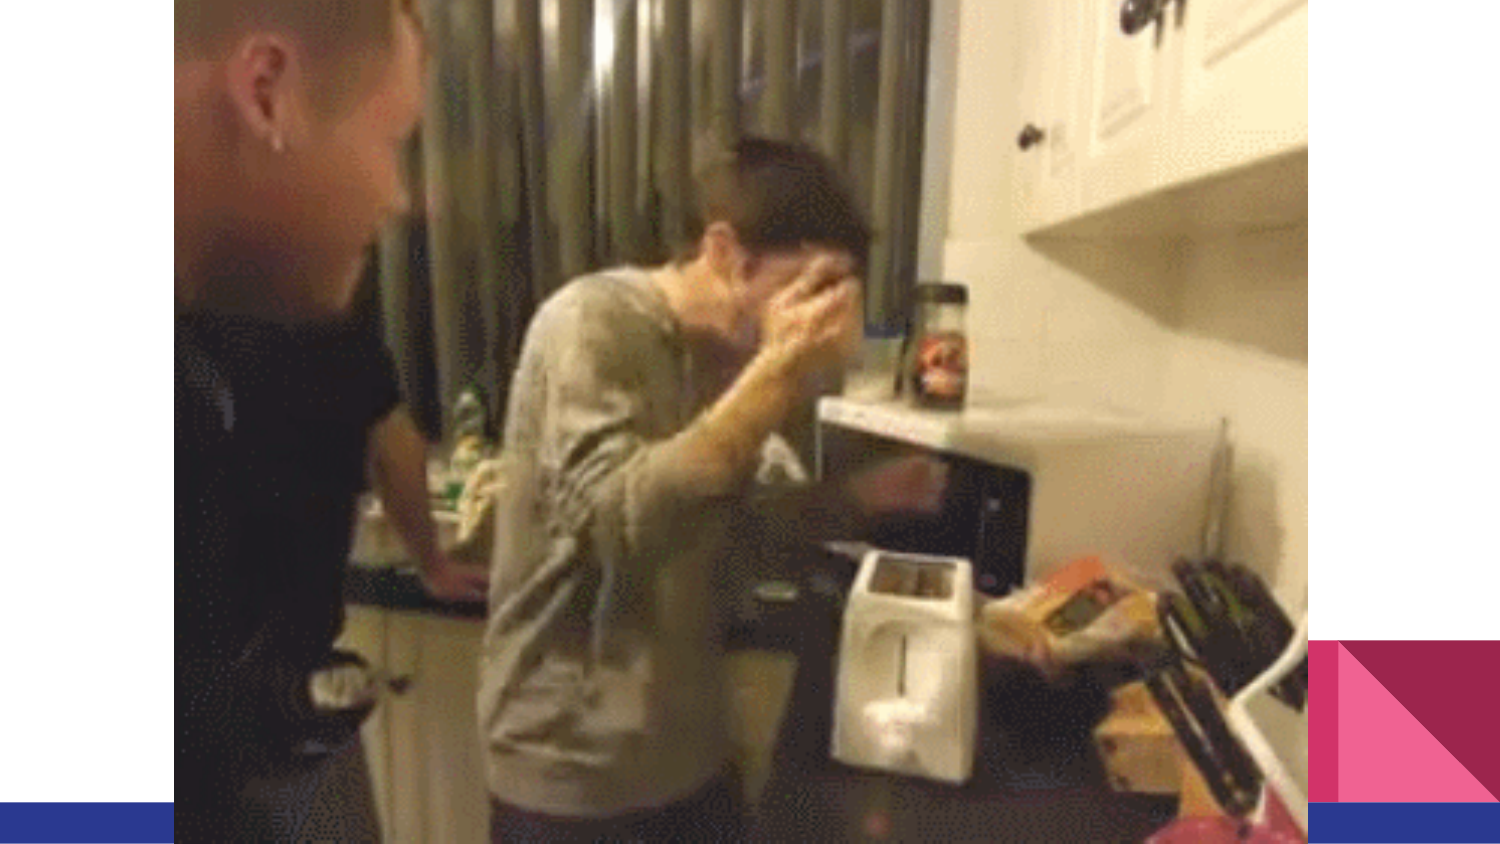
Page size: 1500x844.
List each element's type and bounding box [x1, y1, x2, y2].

picture [174, 0, 1308, 844]
